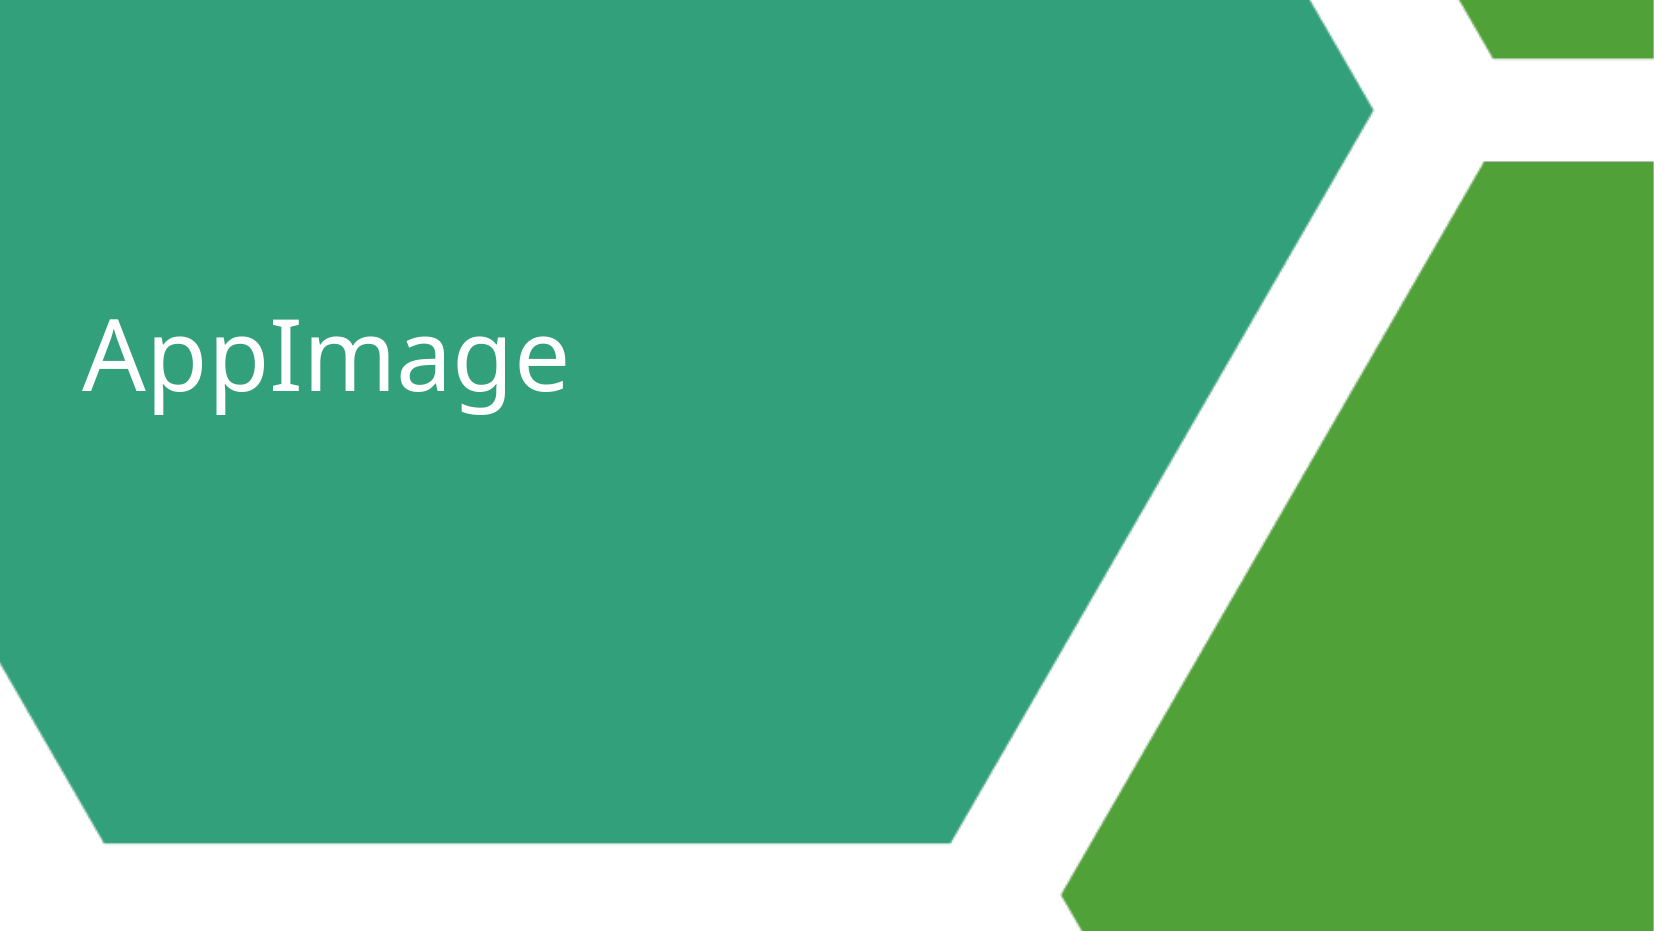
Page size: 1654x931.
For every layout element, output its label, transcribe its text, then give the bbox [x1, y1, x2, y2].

picture [0, 0, 1654, 931]
title AppImage [82, 219, 1218, 486]
